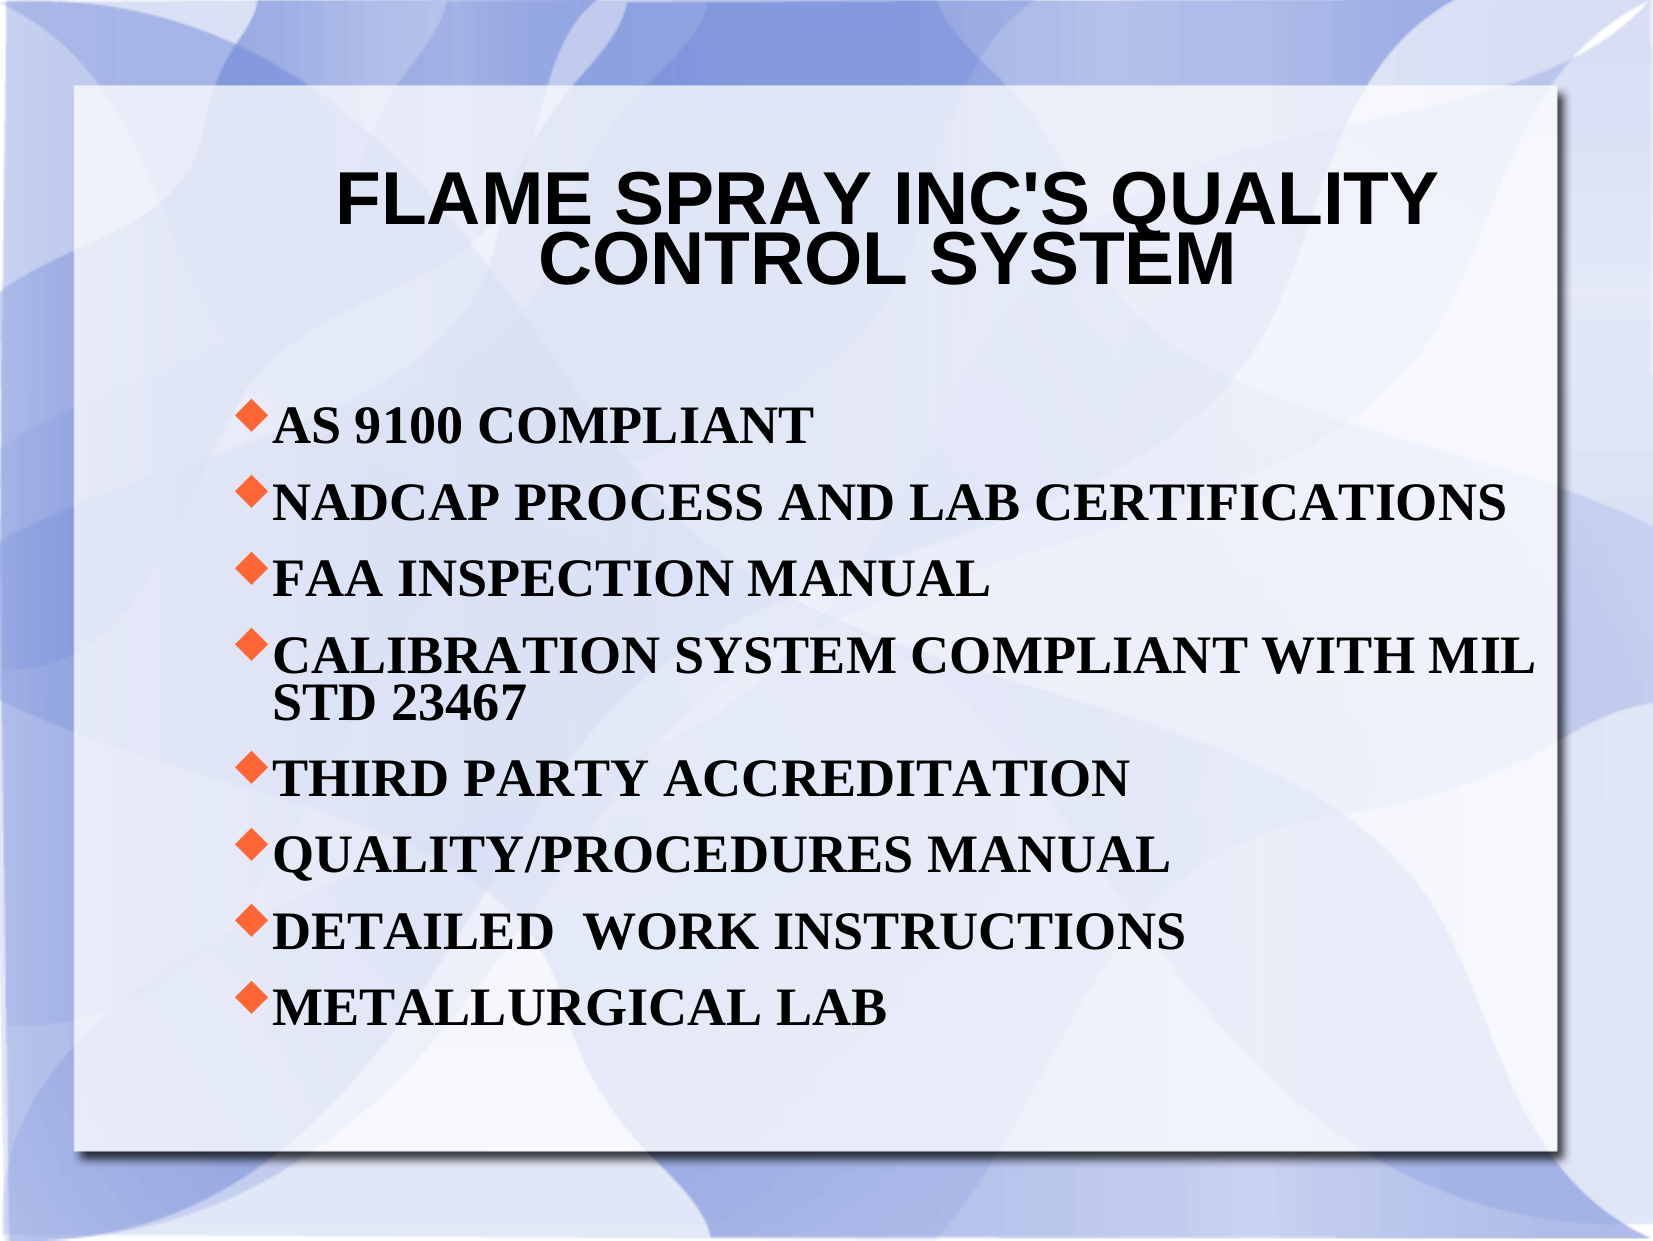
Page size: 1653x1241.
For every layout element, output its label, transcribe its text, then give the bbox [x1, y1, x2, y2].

list AS 9100 COMPLIANT NADCAP PROCESS AND LAB CERTIFICATIONS FAA INSPECTION MANUAL CALIBRATION SYSTEM COMPLIANT WITH MIL STD 23467 THIRD PARTY ACCREDITATION QUALITY/PROCEDURES MANUAL DETAILED WORK INSTRUCTIONS METALLURGICAL LAB [231, 391, 1586, 1090]
picture [0, 0, 1653, 1241]
title FLAME SPRAY INC'S QUALITY CONTROL SYSTEM [230, 91, 1546, 351]
